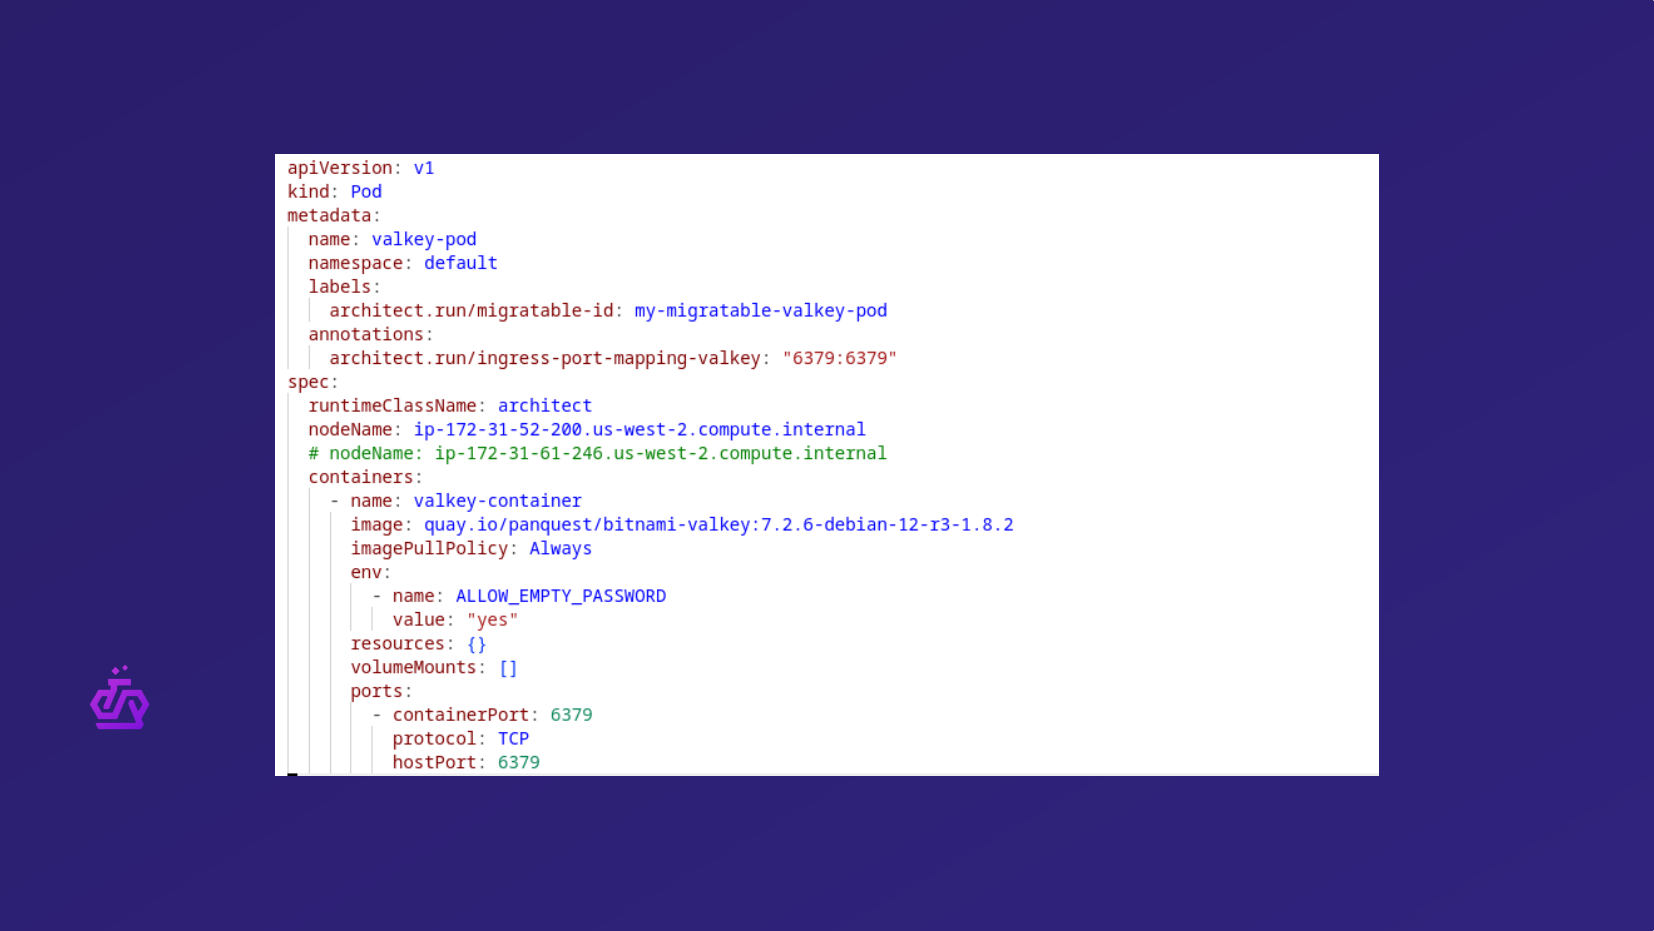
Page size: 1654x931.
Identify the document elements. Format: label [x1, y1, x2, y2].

picture [275, 154, 1379, 777]
picture [70, 643, 150, 755]
